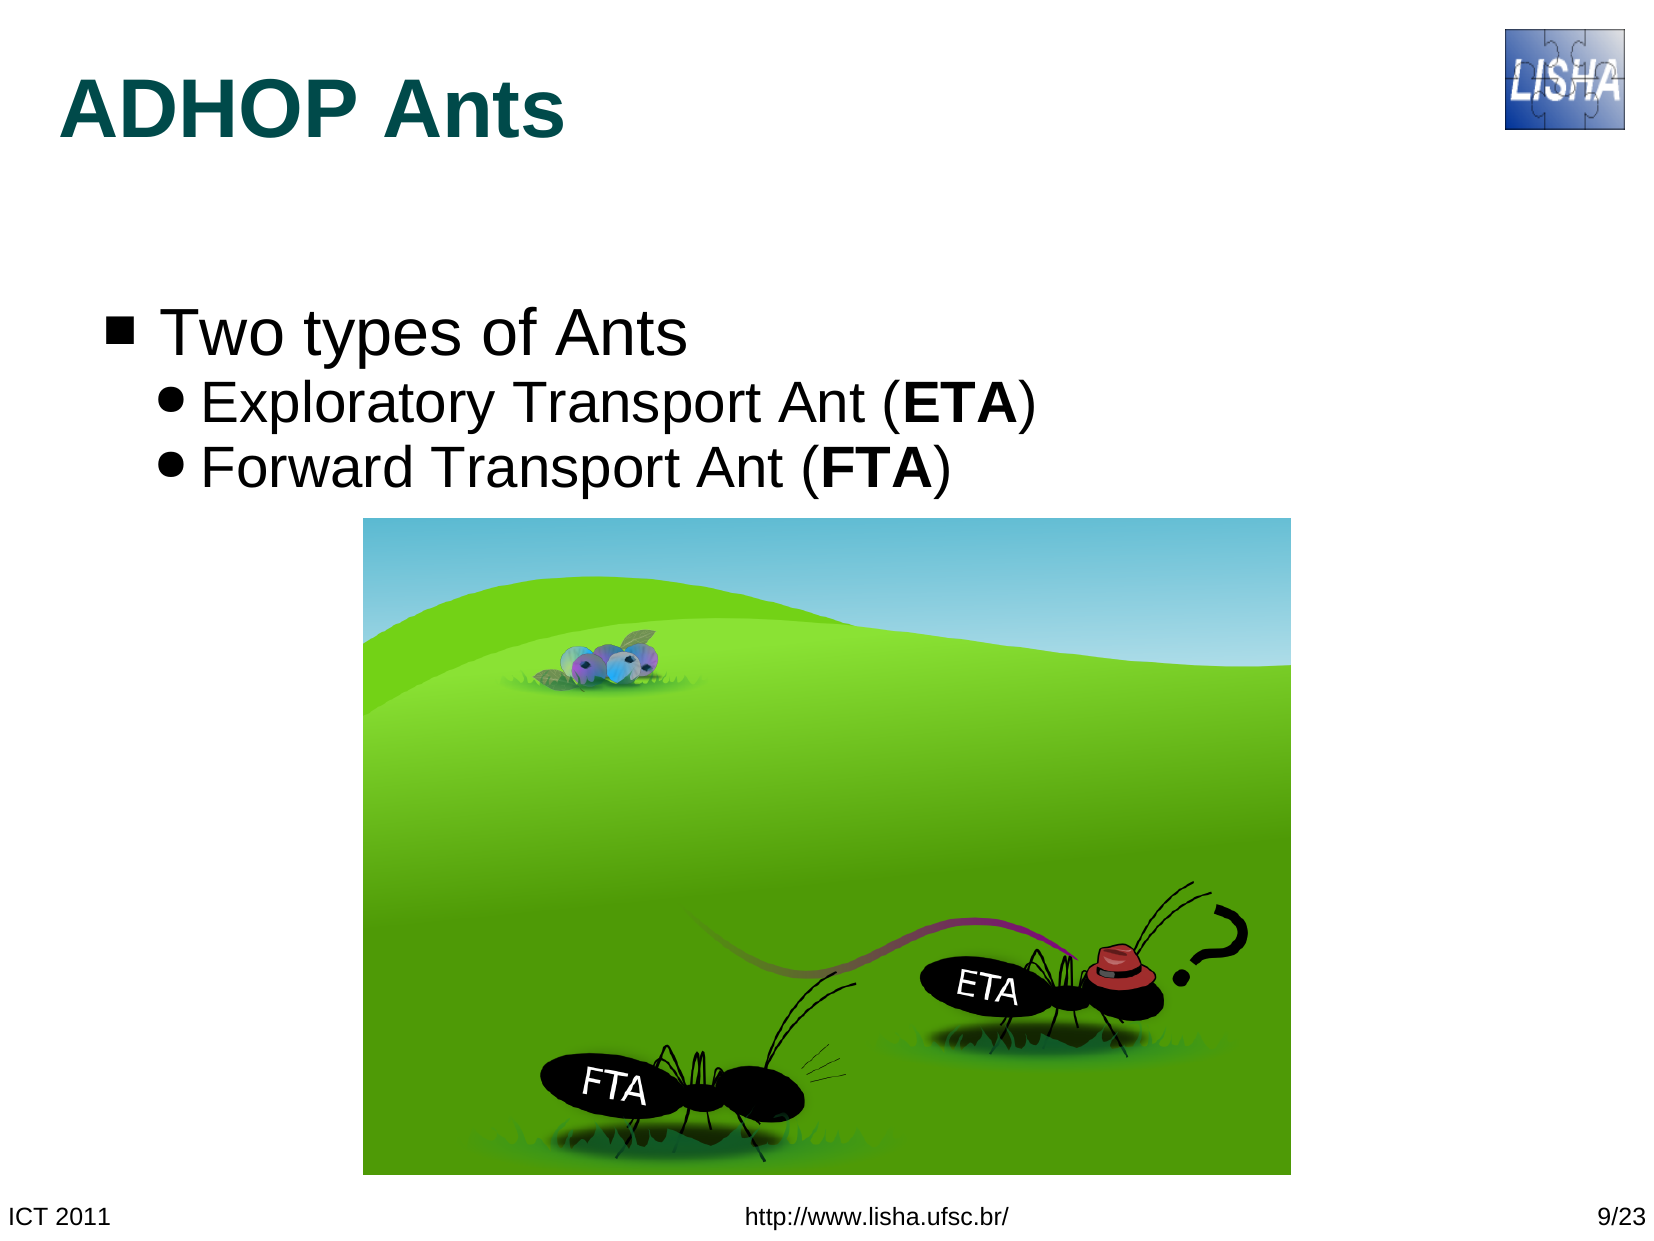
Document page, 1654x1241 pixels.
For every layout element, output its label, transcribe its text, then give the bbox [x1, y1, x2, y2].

list Two types of Ants Exploratory Transport Ant (ETA) Forward Transport Ant (FTA) [59, 295, 1595, 1182]
title ADHOP Ants [58, 11, 1595, 219]
picture [363, 518, 1291, 1175]
picture [1595, 29, 1625, 130]
